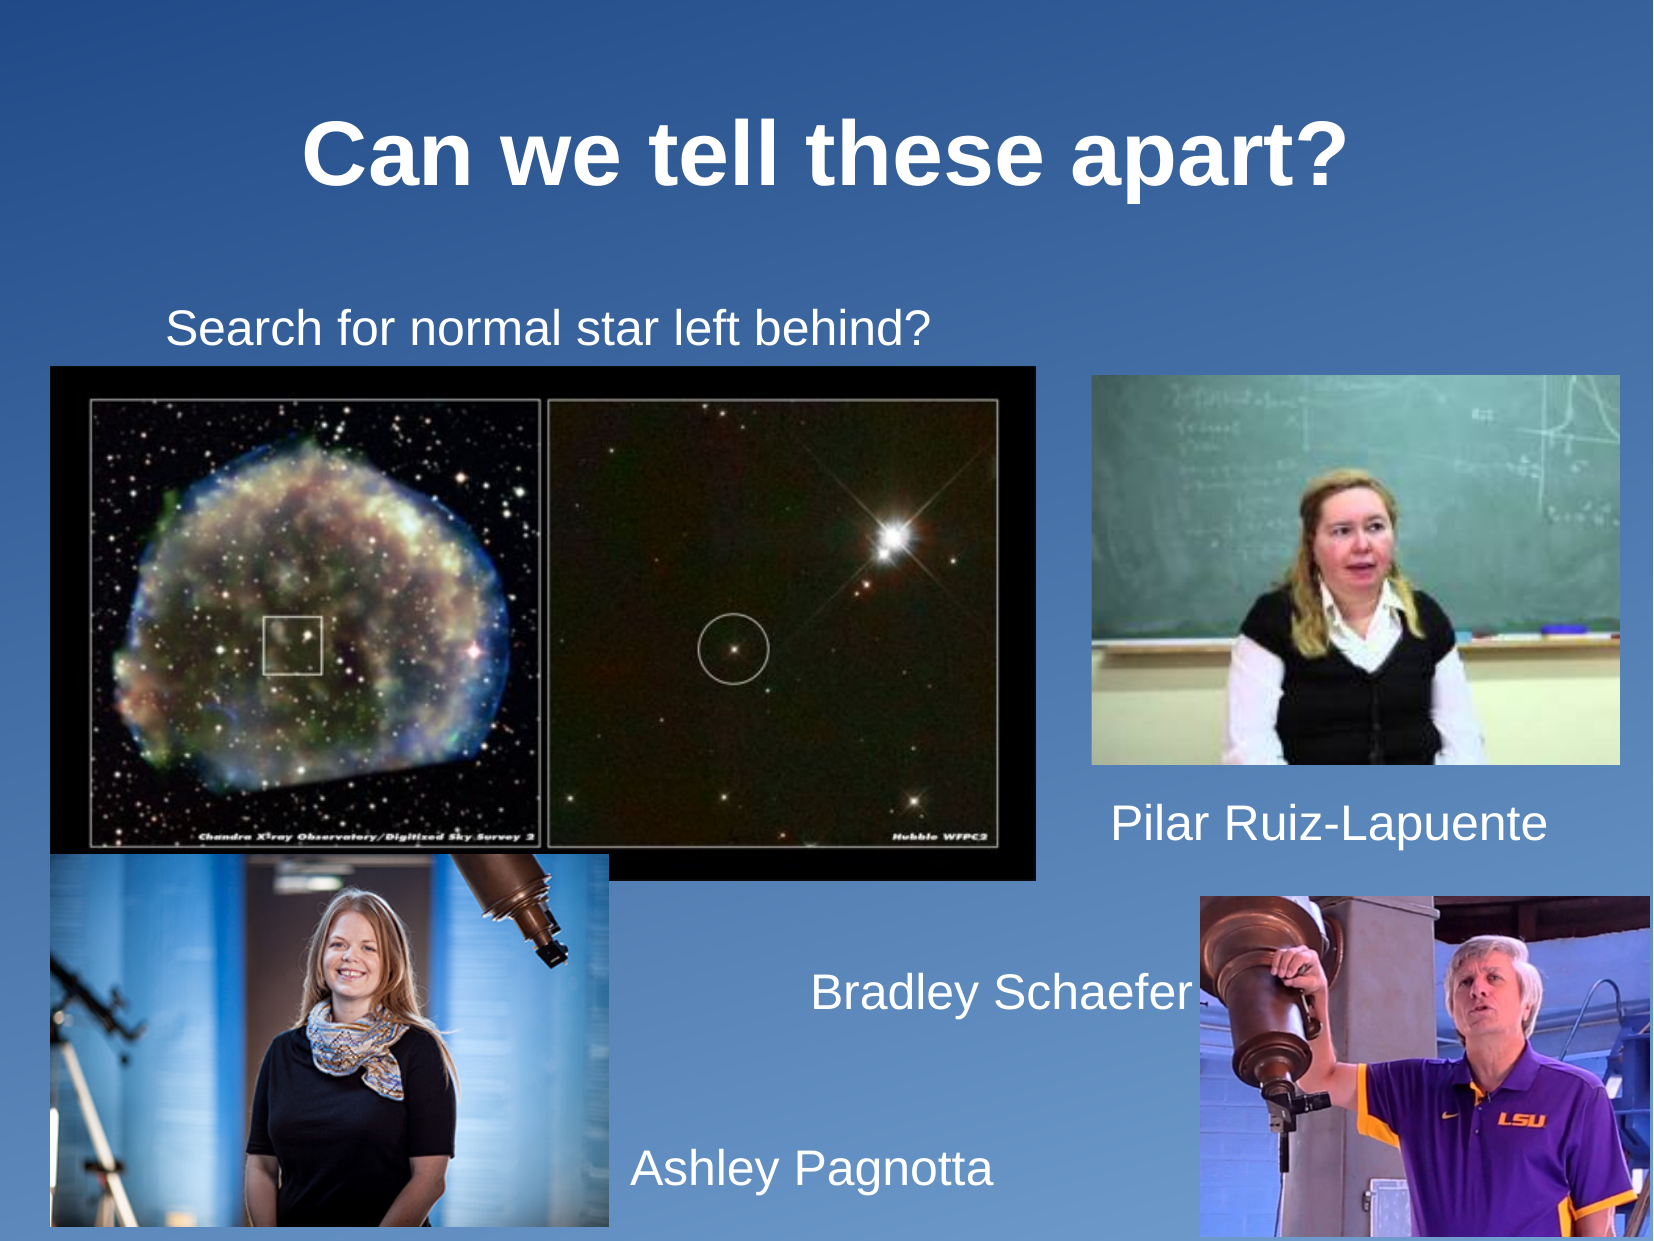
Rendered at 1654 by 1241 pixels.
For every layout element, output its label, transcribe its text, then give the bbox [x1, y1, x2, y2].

picture [50, 366, 1036, 1227]
text_box Ashley Pagnotta [630, 1140, 1111, 1196]
picture [1091, 375, 1620, 766]
text_box Bradley Schaefer [810, 964, 1291, 1021]
text_box Search for normal star left behind? [165, 300, 1051, 412]
picture [1200, 896, 1650, 1237]
text_box Pilar Ruiz-Lapuente [1110, 795, 1591, 851]
title Can we tell these apart? [82, 49, 1571, 257]
